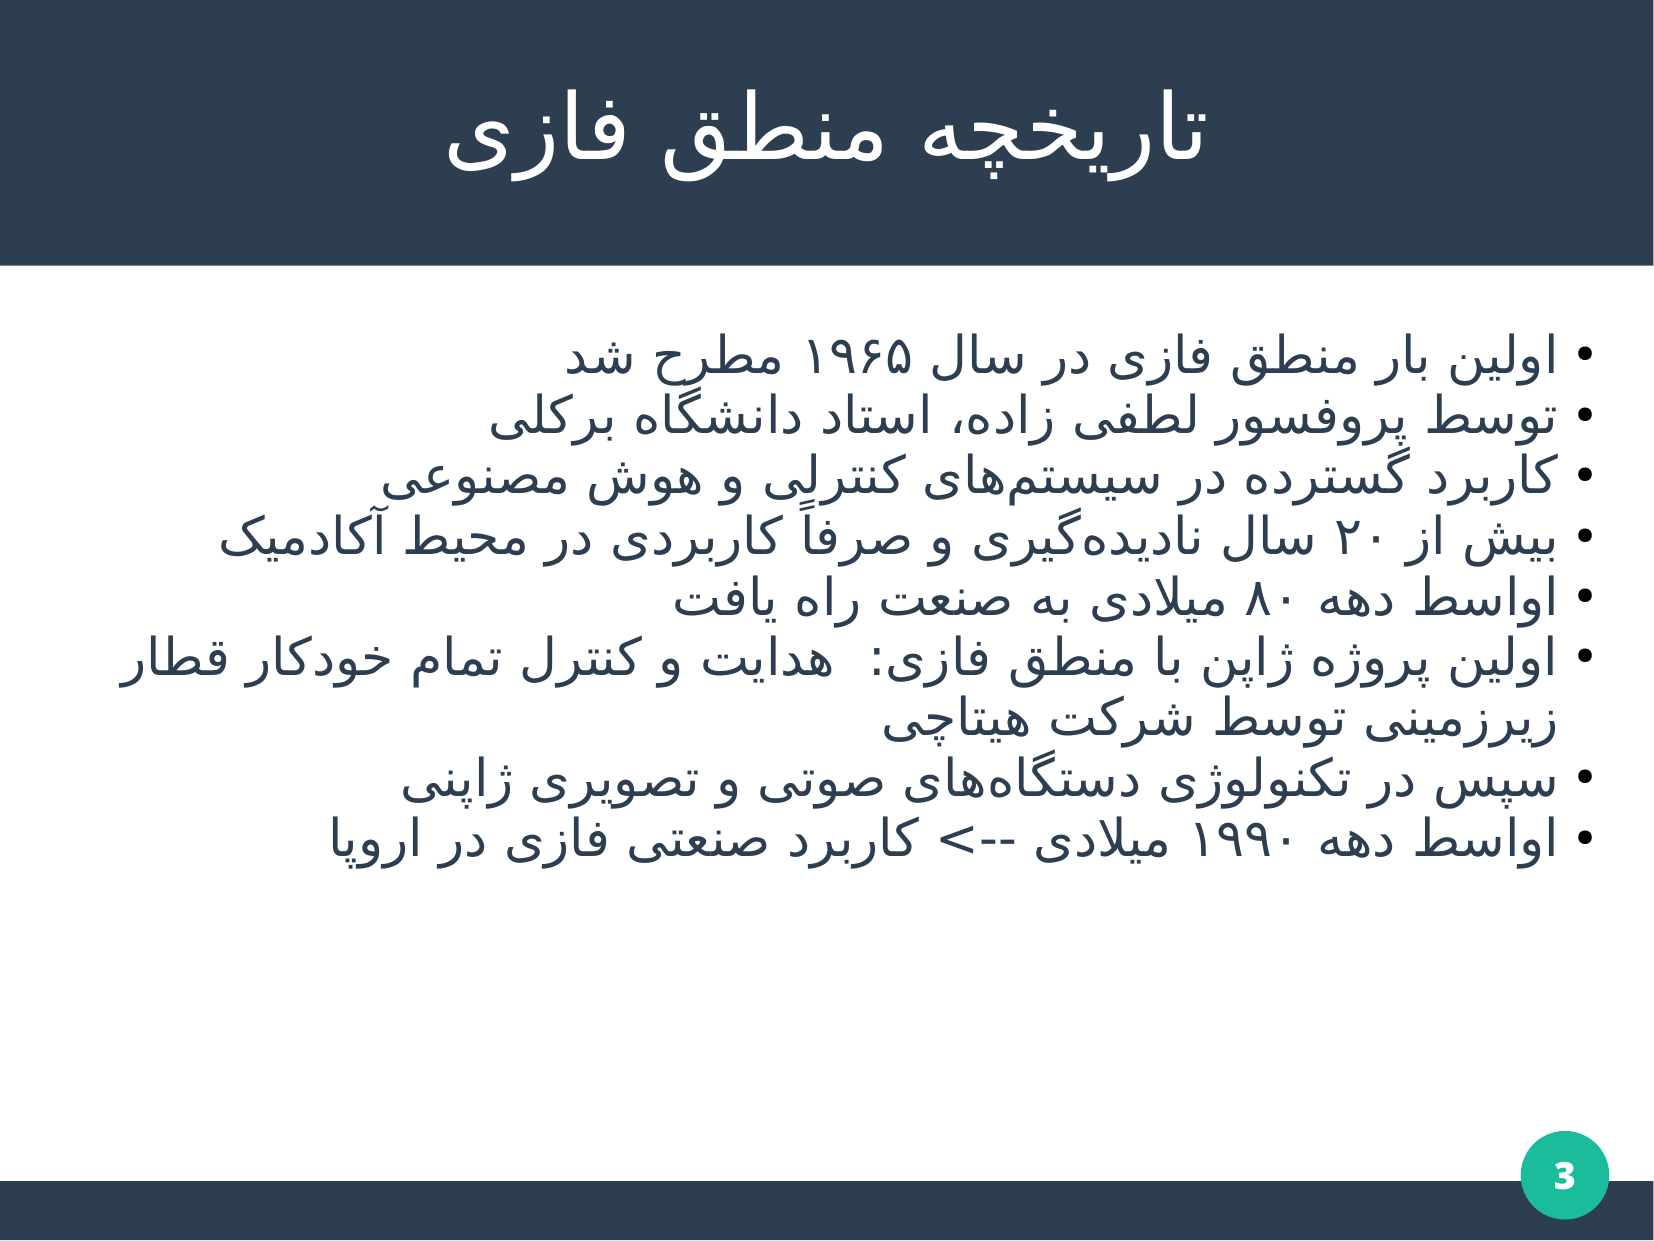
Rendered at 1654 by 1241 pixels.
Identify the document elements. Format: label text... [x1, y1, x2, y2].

title تاریخچه منطق فازی [59, 49, 1595, 207]
subtitle اولین بار منطق فازی در سال ۱۹۶۵ مطرح شد توسط پروفسور لطفی زاده، استاد دانشگاه برکلی کاربرد گسترده در سیستم‌های کنترلی و هوش مصنوعی بیش از ۲۰ سال نادیده‌گیری و صرفاً کاربردی در محیط آکادمیک اواسط دهه ۸۰ میلادی به صنعت راه یافت اولین پروژه ژاپن با منطق فازی: هدایت و کنترل تمام خودکار قطار زیرزمینی توسط شرکت هیتاچی سپس در تکنولوژی دستگاه‌های صوتی و تصویری ژاپنی‌ اواسط دهه ۱۹۹۰ میلادی --> کاربرد صنعتی فازی در اروپا [59, 324, 1595, 1152]
